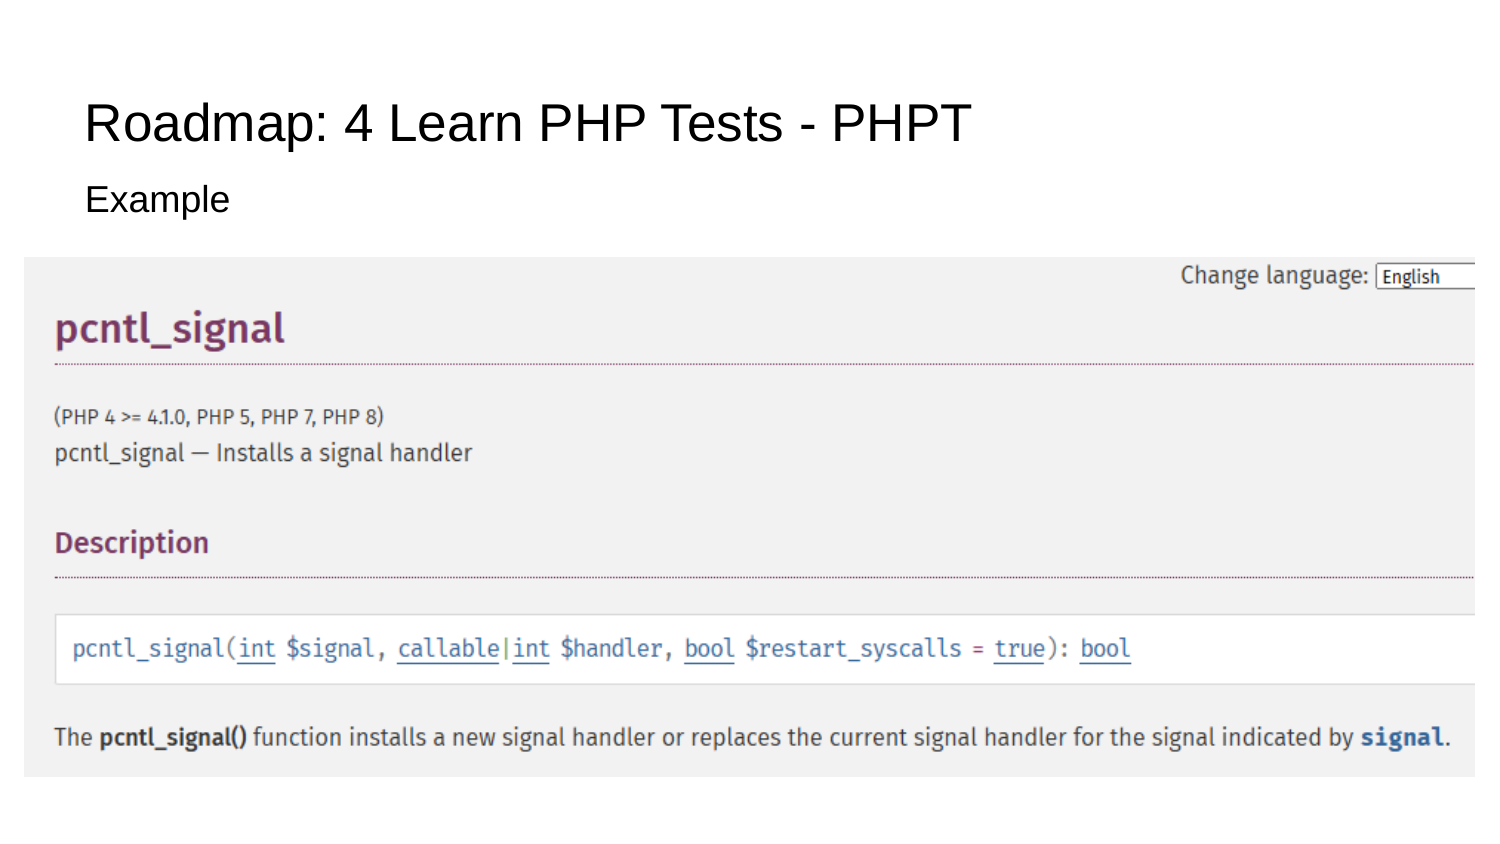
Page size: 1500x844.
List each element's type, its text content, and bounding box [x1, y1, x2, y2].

picture [24, 257, 1475, 777]
title Example [69, 160, 1468, 233]
title Roadmap: 4 Learn PHP Tests - PHPT [69, 72, 1468, 160]
